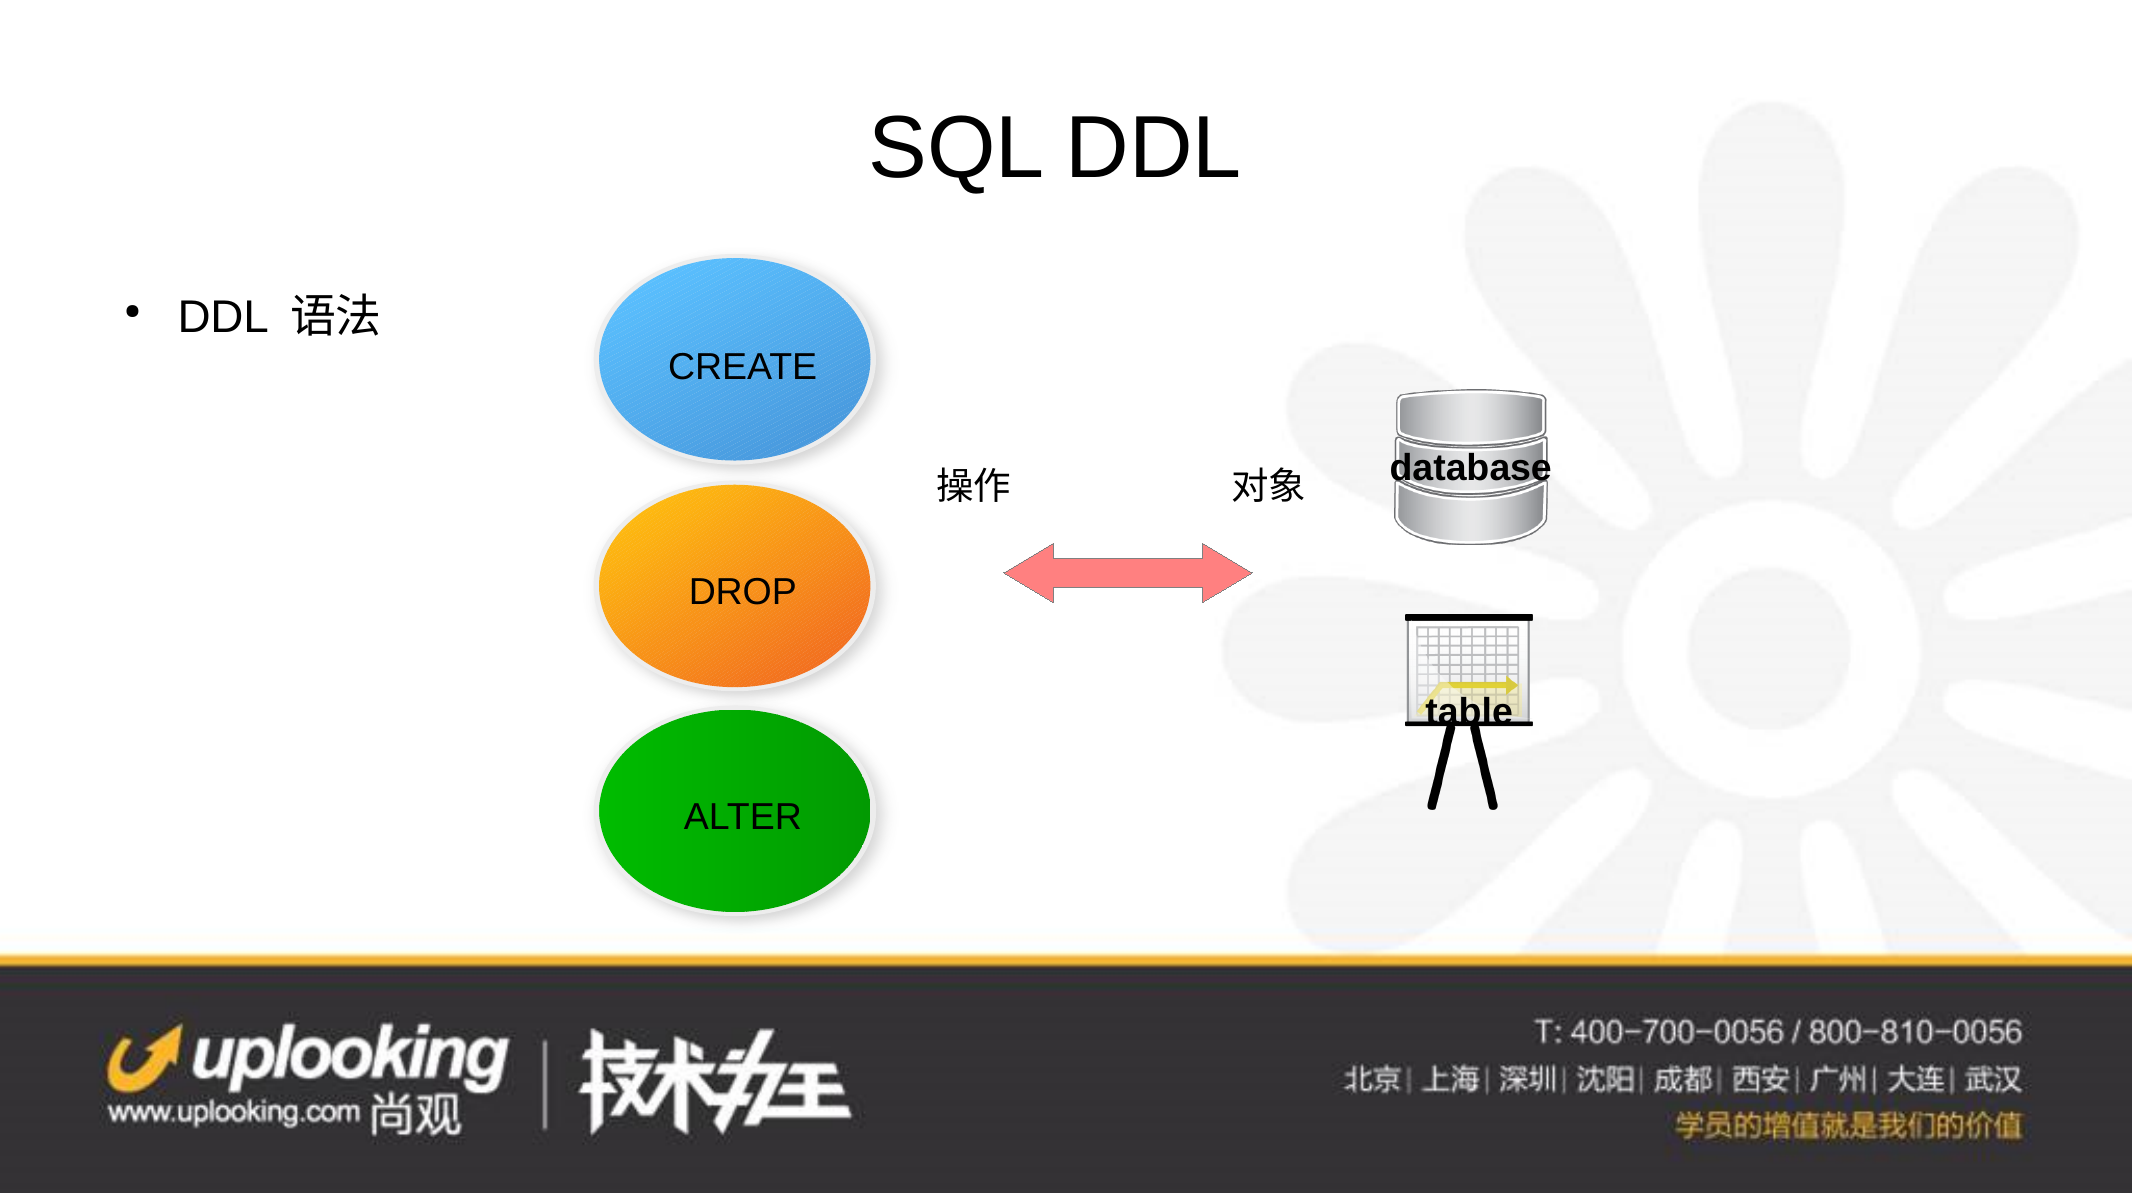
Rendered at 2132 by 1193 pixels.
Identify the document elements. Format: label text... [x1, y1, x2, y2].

picture [0, 0, 2132, 1193]
list DDL 语法 [106, 279, 2026, 1067]
text_box 操作 对象 [921, 448, 1336, 561]
title SQL DDL [106, 47, 2026, 247]
text_box [1003, 561, 1253, 603]
